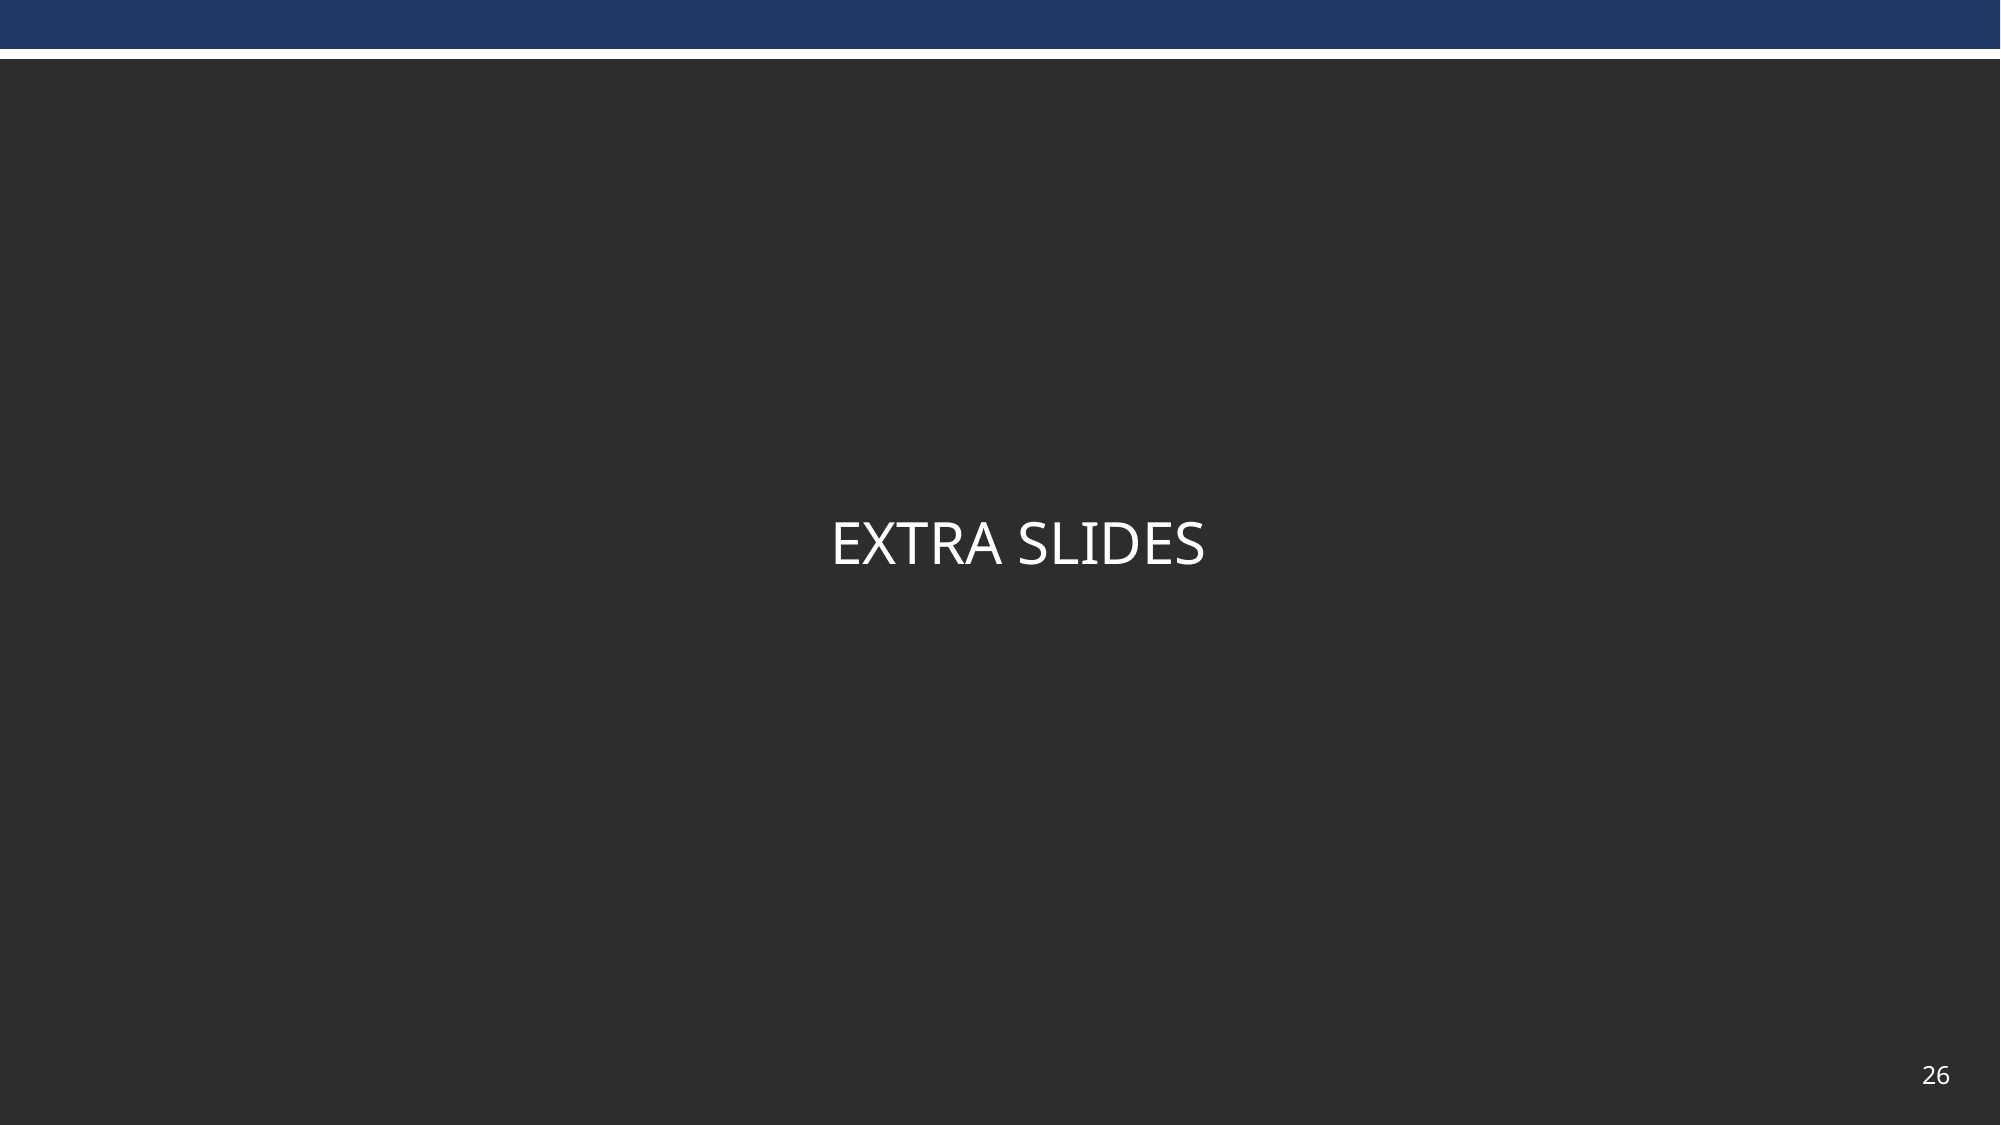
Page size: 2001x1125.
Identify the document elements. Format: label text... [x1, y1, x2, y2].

title EXTRA SLIDES [156, 498, 1882, 608]
footer [0, 0, 519, 51]
slide_number <number> [1515, 1046, 1966, 1107]
